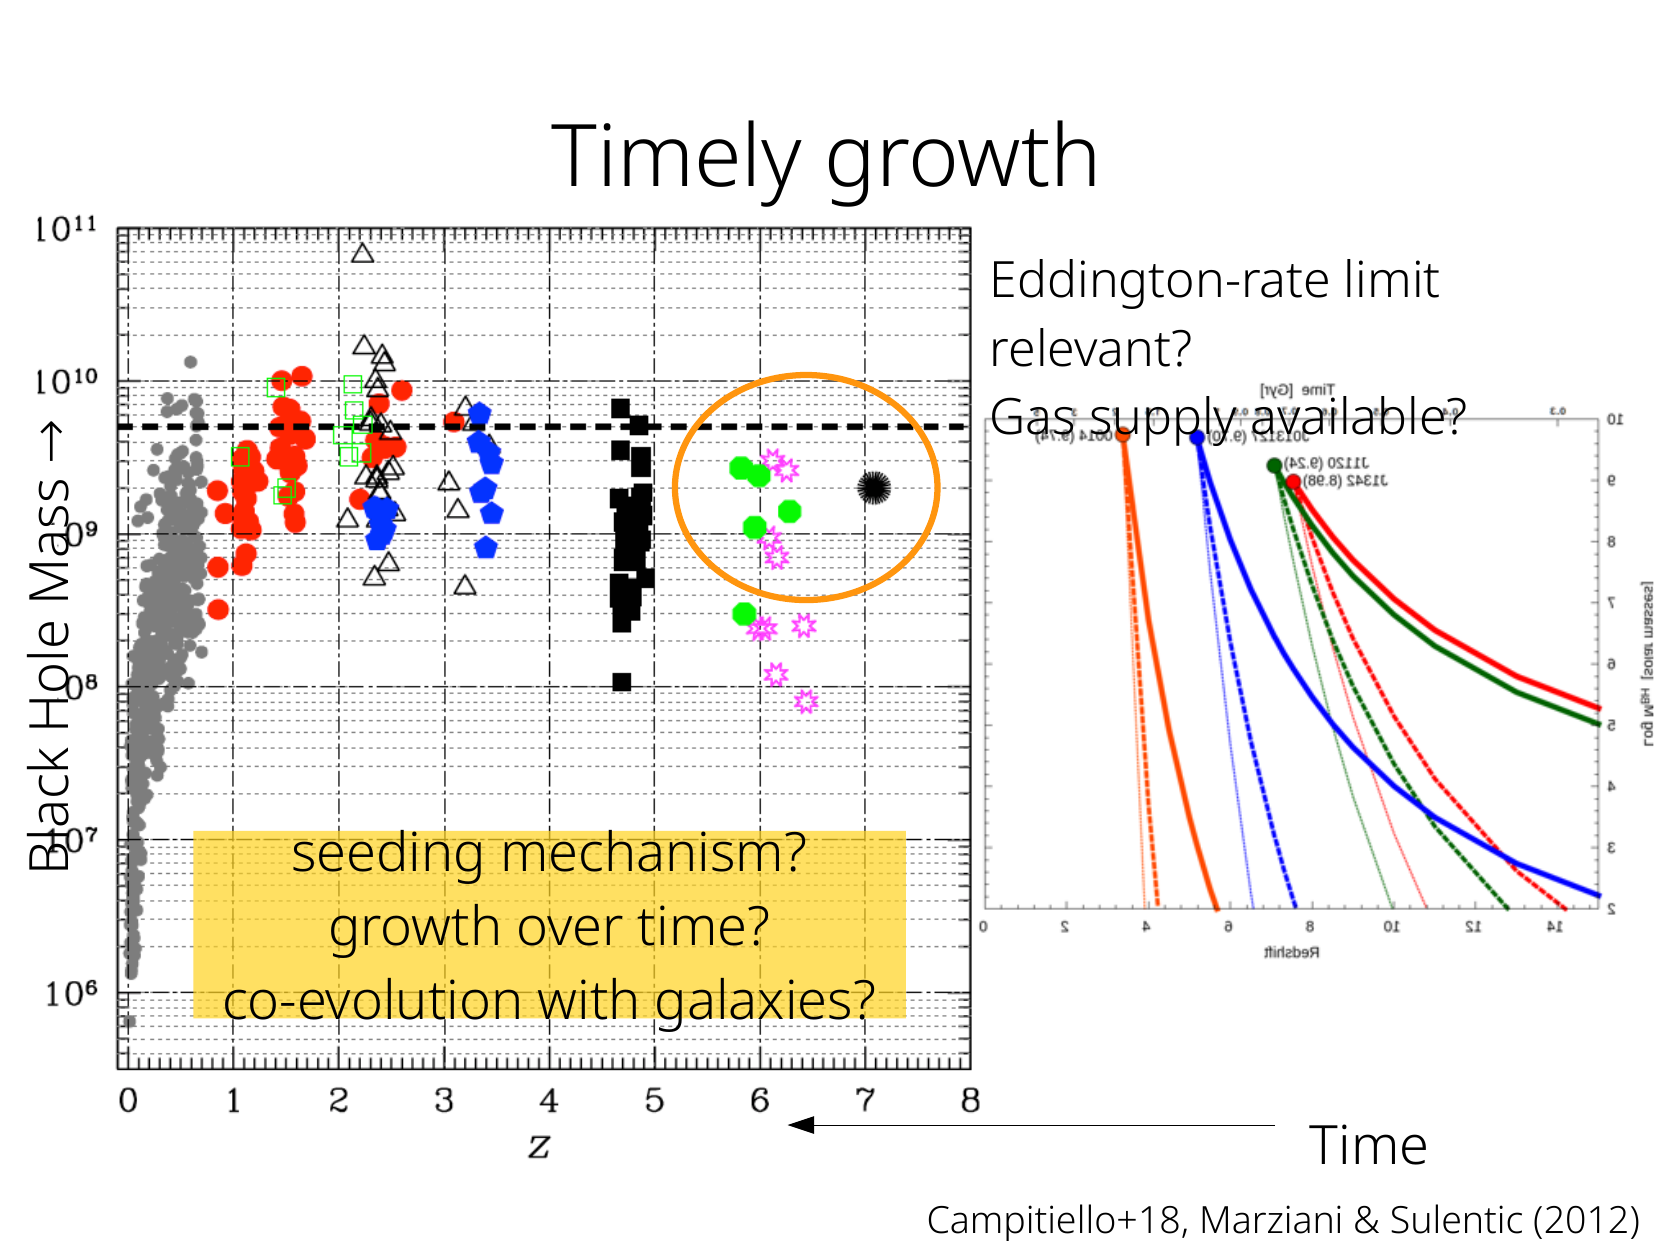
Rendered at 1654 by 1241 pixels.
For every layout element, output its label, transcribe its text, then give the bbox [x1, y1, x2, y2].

picture [1255, 422, 1270, 432]
picture [1286, 422, 1292, 431]
picture [37, 212, 1654, 1163]
picture [1305, 422, 1320, 432]
picture [1179, 422, 1196, 432]
picture [1222, 422, 1228, 430]
picture [1149, 422, 1166, 432]
picture [1355, 422, 1370, 432]
picture [1119, 422, 1134, 432]
text_box Time [1294, 1099, 1654, 1178]
text_box seeding mechanism? growth over time? co-evolution with galaxies? [193, 830, 906, 1019]
text_box Black Hole Mass → [2, 337, 81, 944]
title Timely growth [82, 49, 1571, 236]
picture [1030, 422, 1045, 432]
picture [1384, 422, 1401, 432]
text_box Campitiello+18, Marziani & Sulentic (2012) [722, 1186, 1654, 1241]
text_box Eddington-rate limit relevant? Gas supply available? [975, 236, 1654, 422]
picture [996, 422, 1018, 432]
